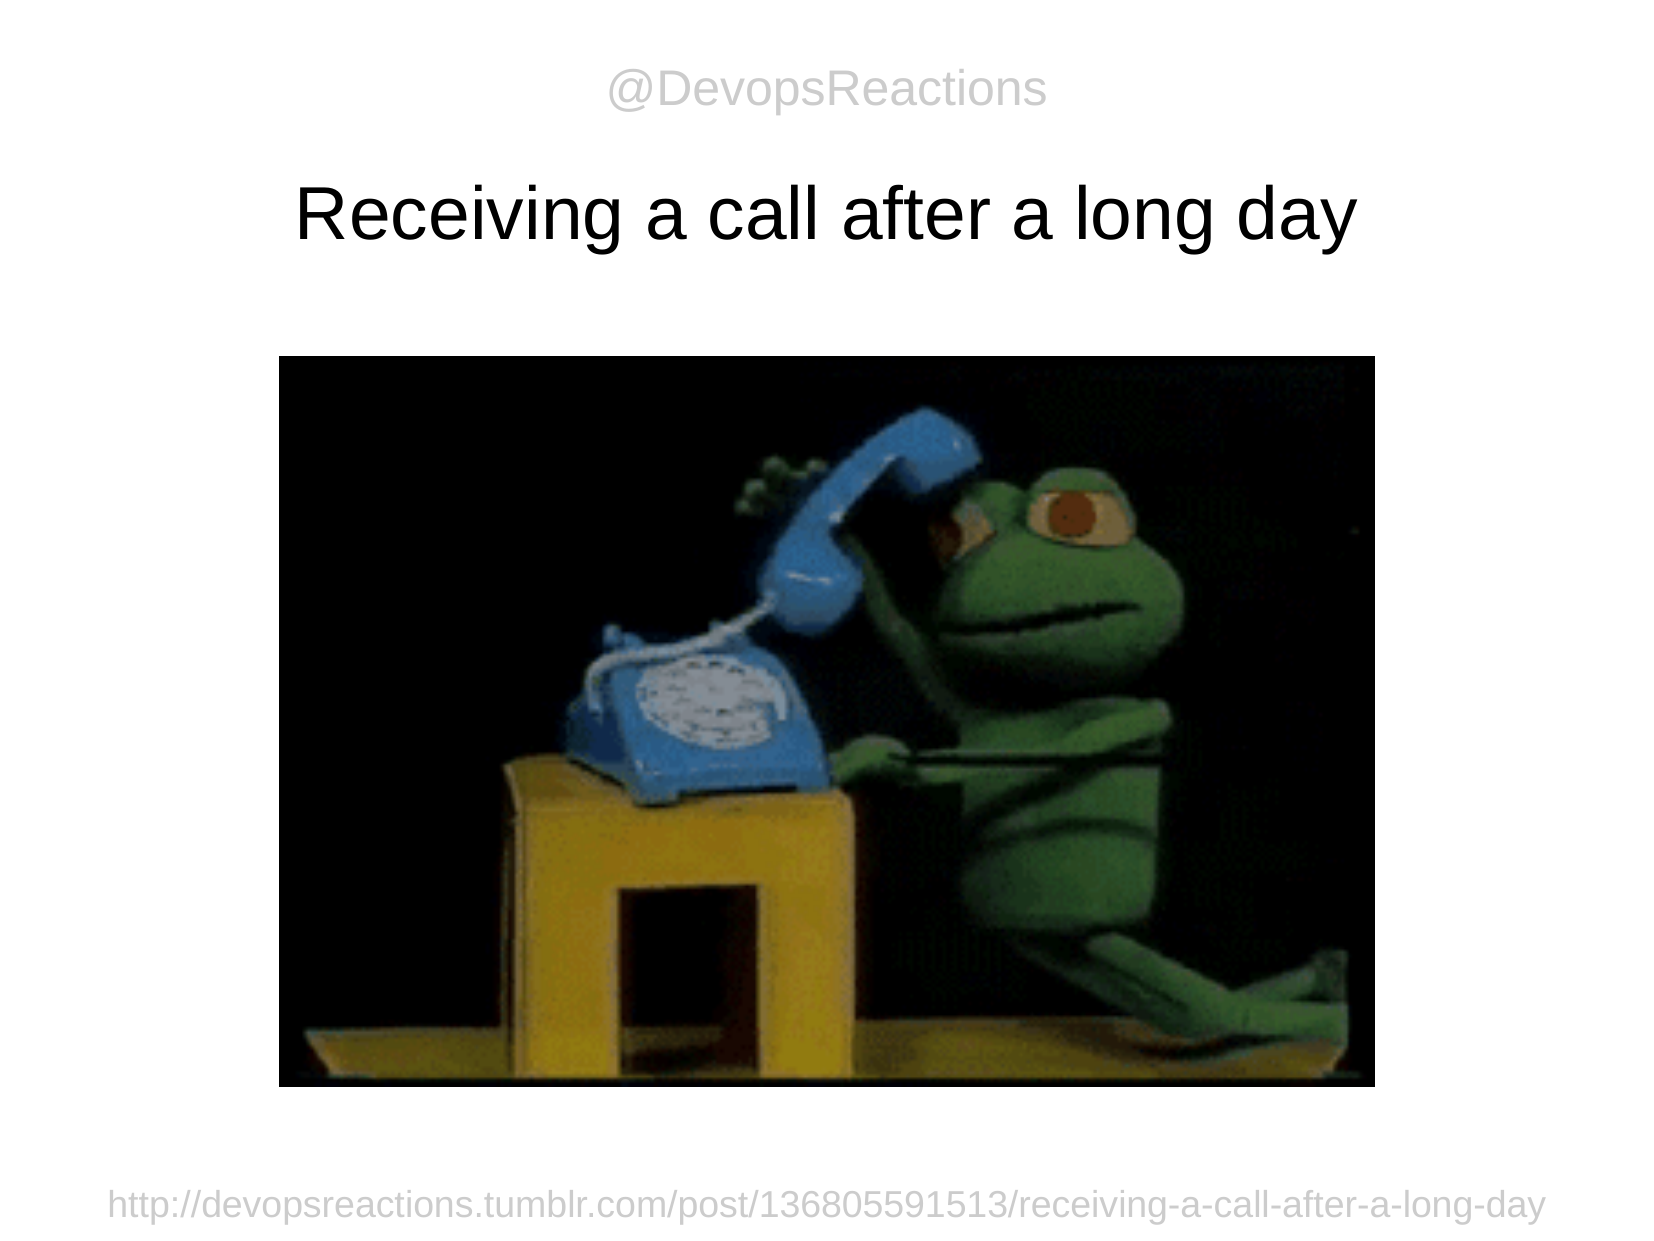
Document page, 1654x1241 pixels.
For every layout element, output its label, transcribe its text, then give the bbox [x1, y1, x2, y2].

text_box http://devopsreactions.tumblr.com/post/136805591513/receiving-a-call-after-a-long-day [92, 1176, 1561, 1234]
text_box @DevopsReactions Receiving a call after a long day [280, 52, 1374, 263]
picture [279, 356, 1375, 1087]
